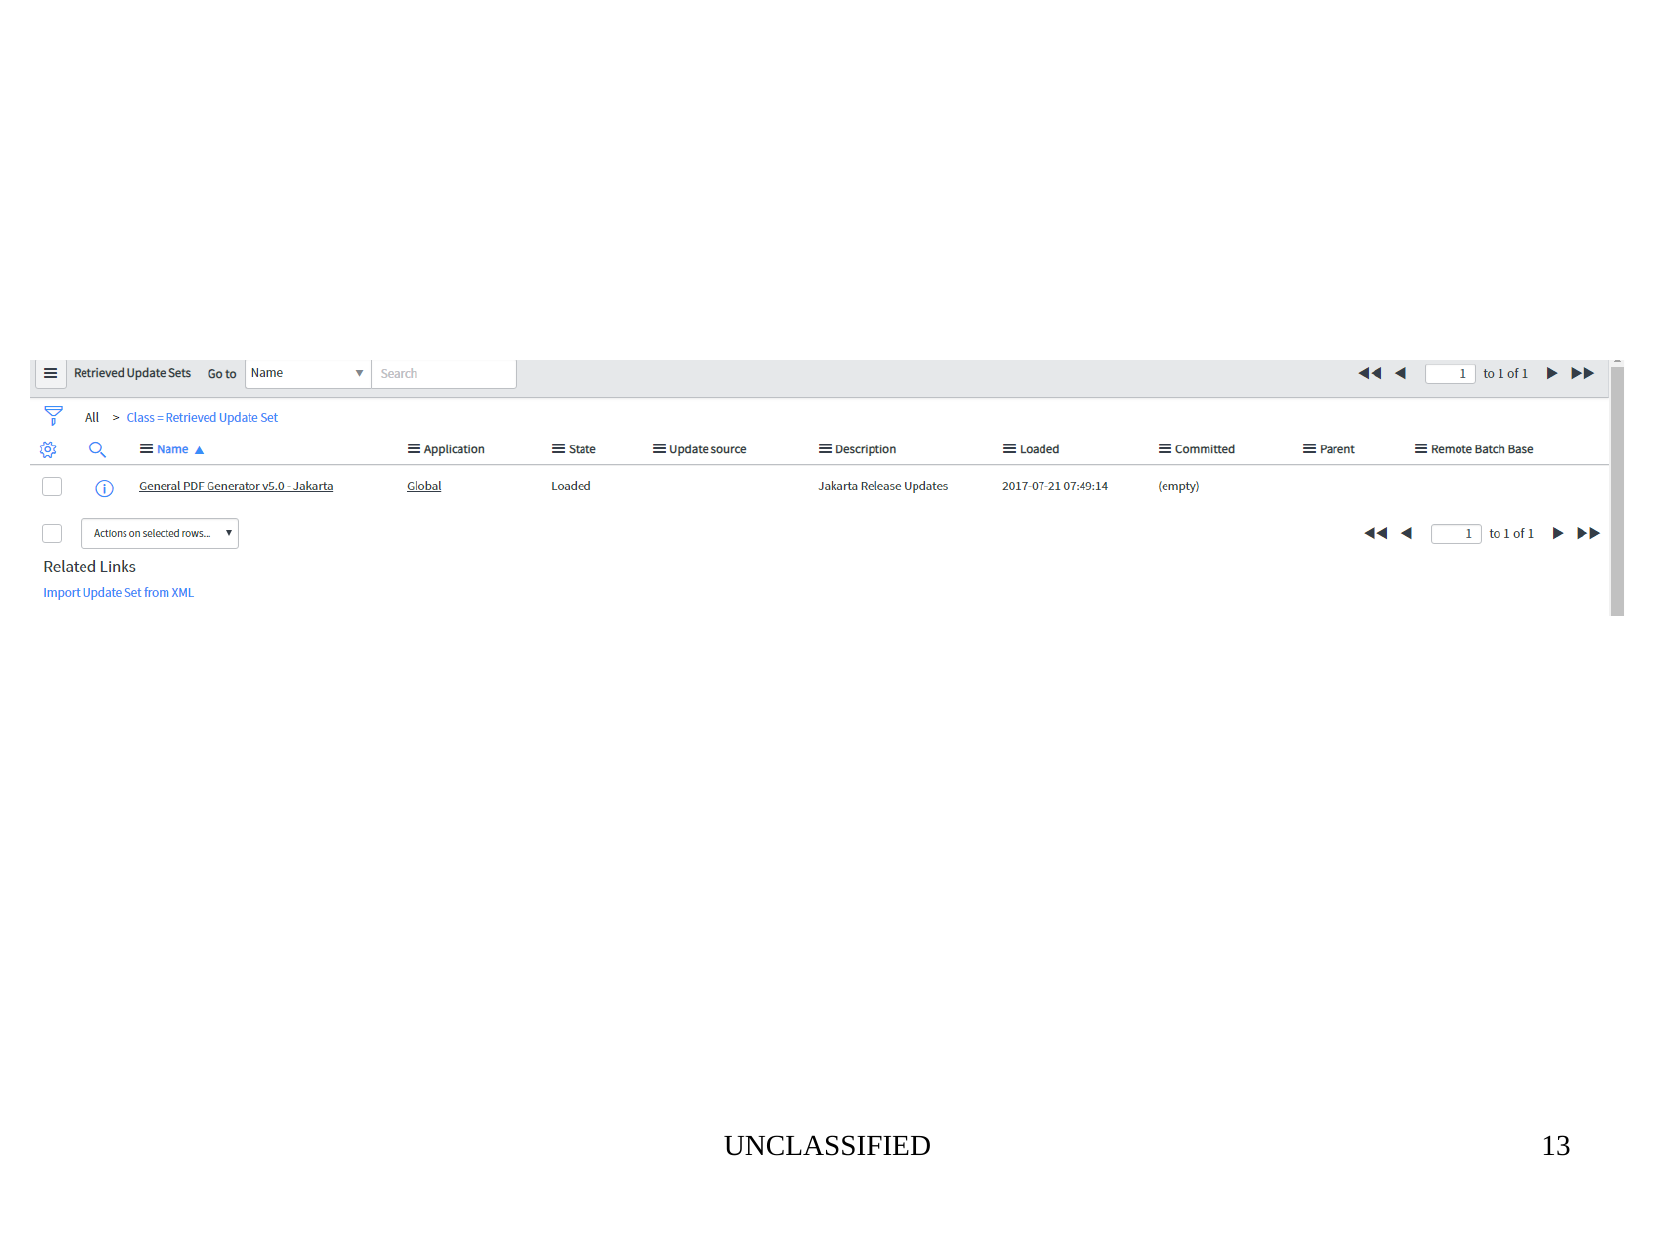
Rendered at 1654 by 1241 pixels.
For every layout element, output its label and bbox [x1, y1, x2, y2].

picture [30, 360, 1625, 616]
